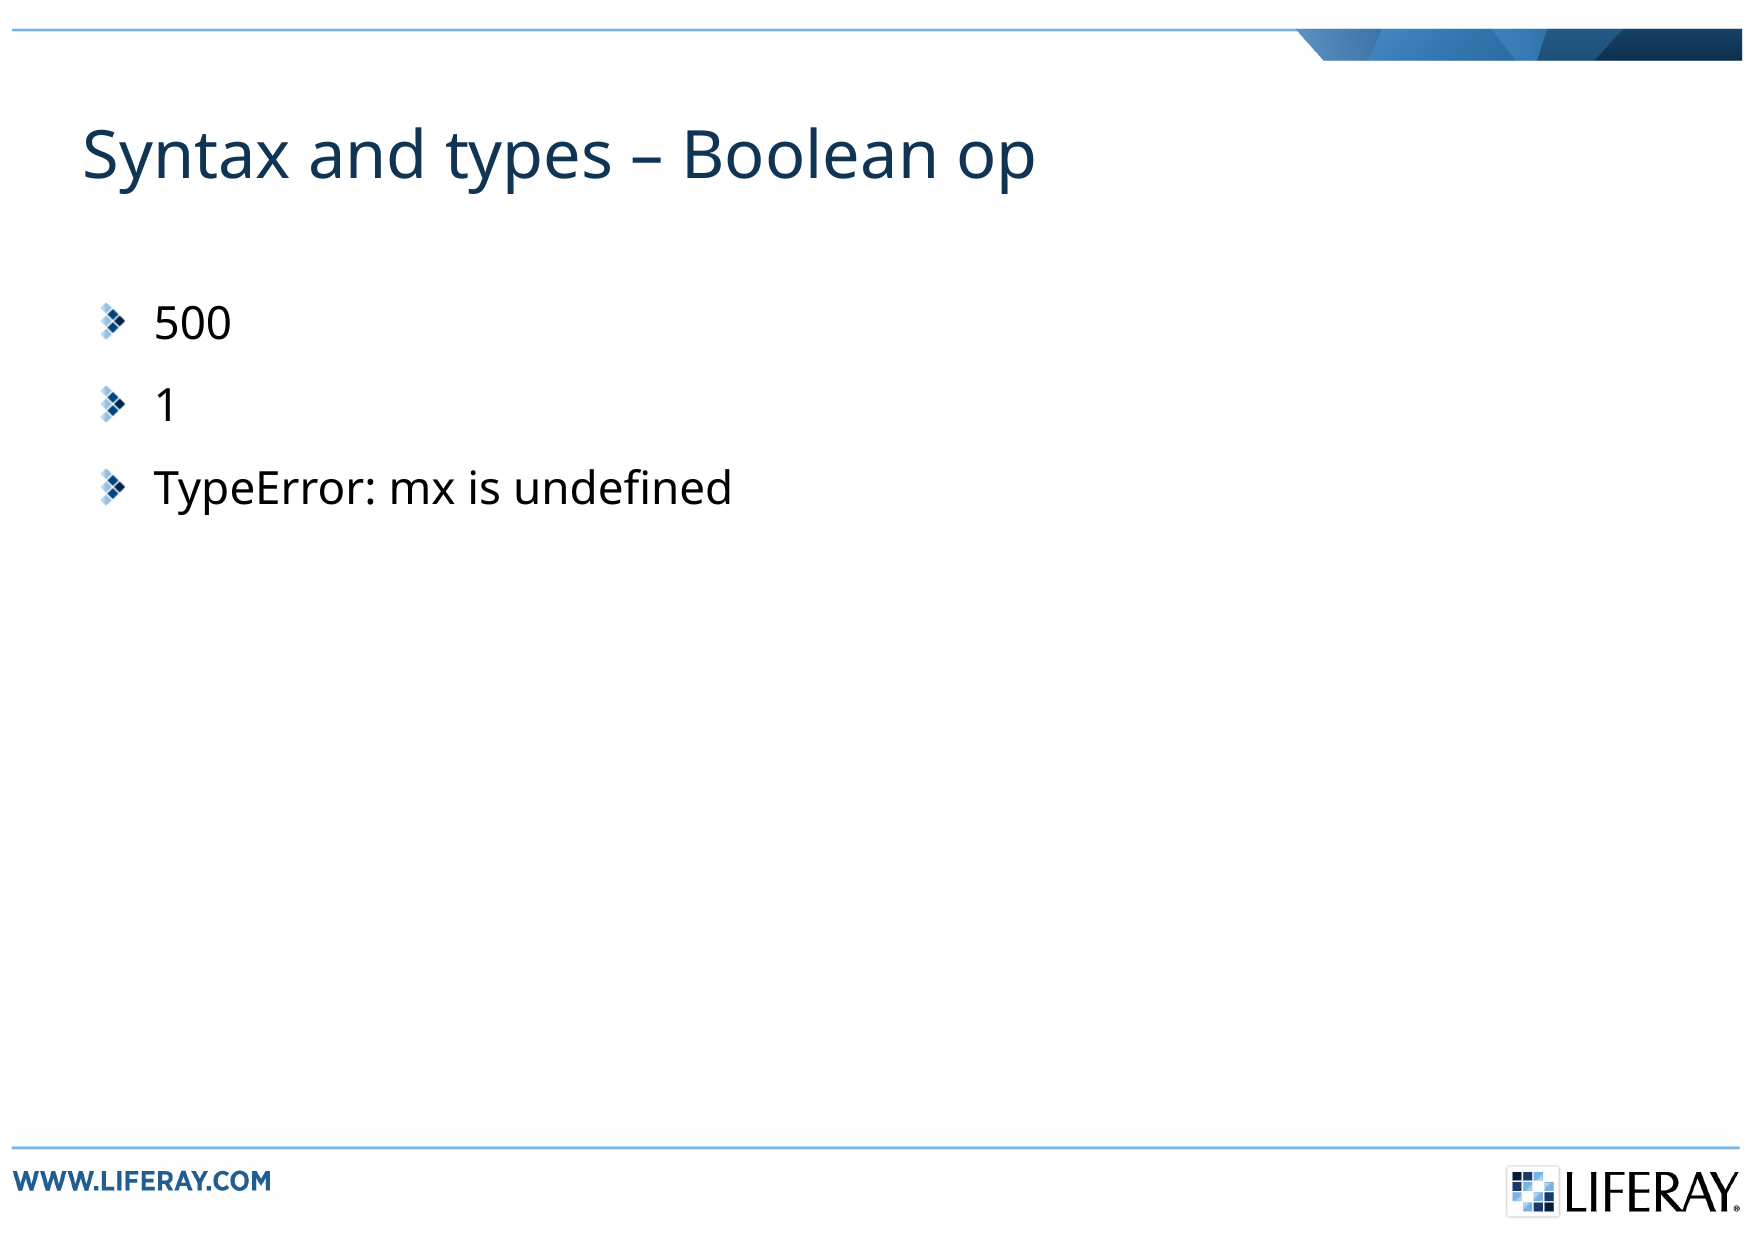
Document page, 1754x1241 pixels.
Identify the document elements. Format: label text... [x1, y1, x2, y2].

picture [12, 0, 1743, 84]
list 500 1 TypeError: mx is undefined [82, 290, 1571, 1010]
picture [10, 1124, 1741, 1234]
title Syntax and types – Boolean op [82, 49, 1571, 257]
